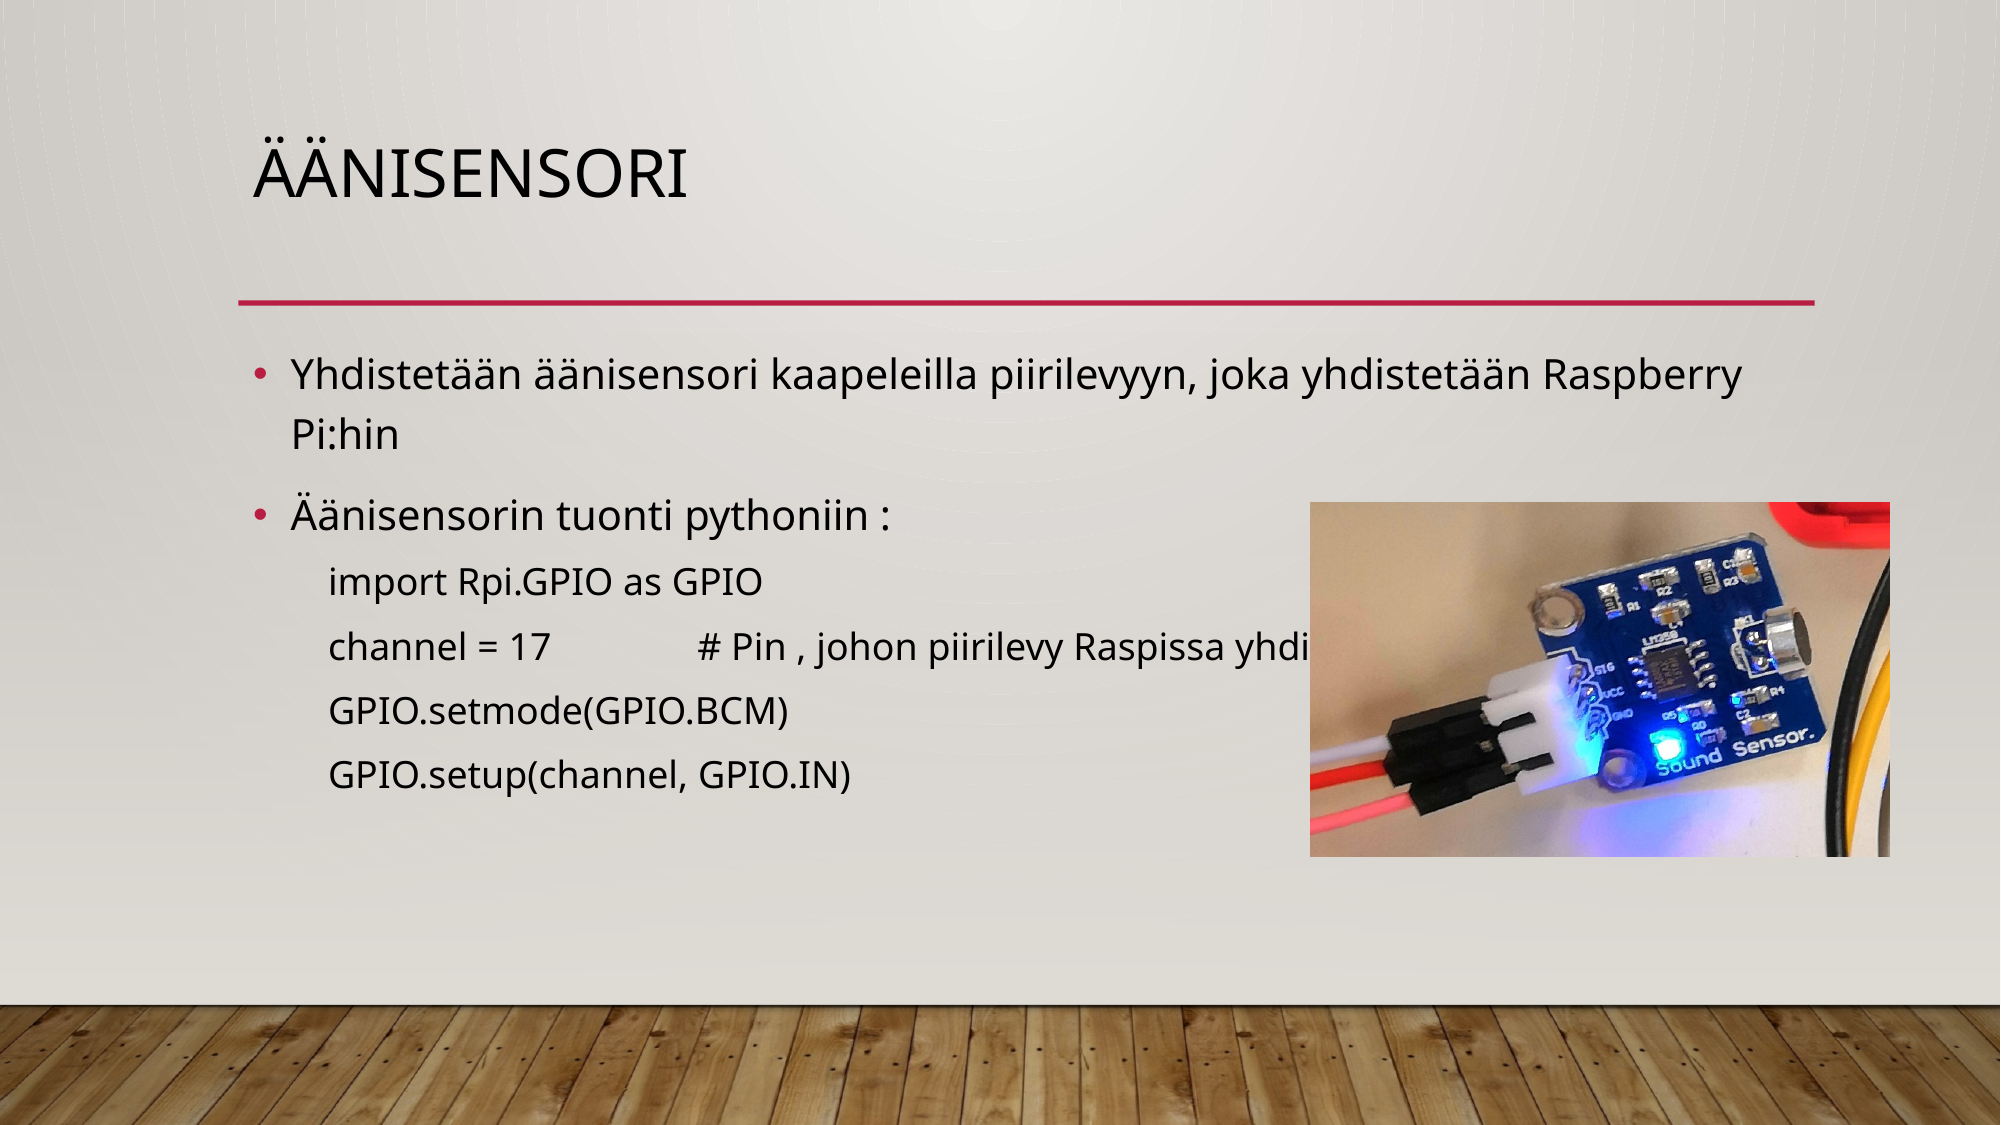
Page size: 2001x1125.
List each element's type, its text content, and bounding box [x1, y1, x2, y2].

picture [0, 1005, 2000, 1125]
picture [1310, 502, 1890, 857]
list Yhdistetään äänisensori kaapeleilla piirilevyyn, joka yhdistetään Raspberry Pi:hin Äänisensorin tuonti pythoniin : import Rpi.GPIO as GPIO channel = 17 # Pin , johon piirilevy Raspissa yhdistetty GPIO.setmode(GPIO.BCM) GPIO.setup(channel, GPIO.IN) [238, 330, 1814, 897]
title Äänisensori [238, 131, 1814, 305]
